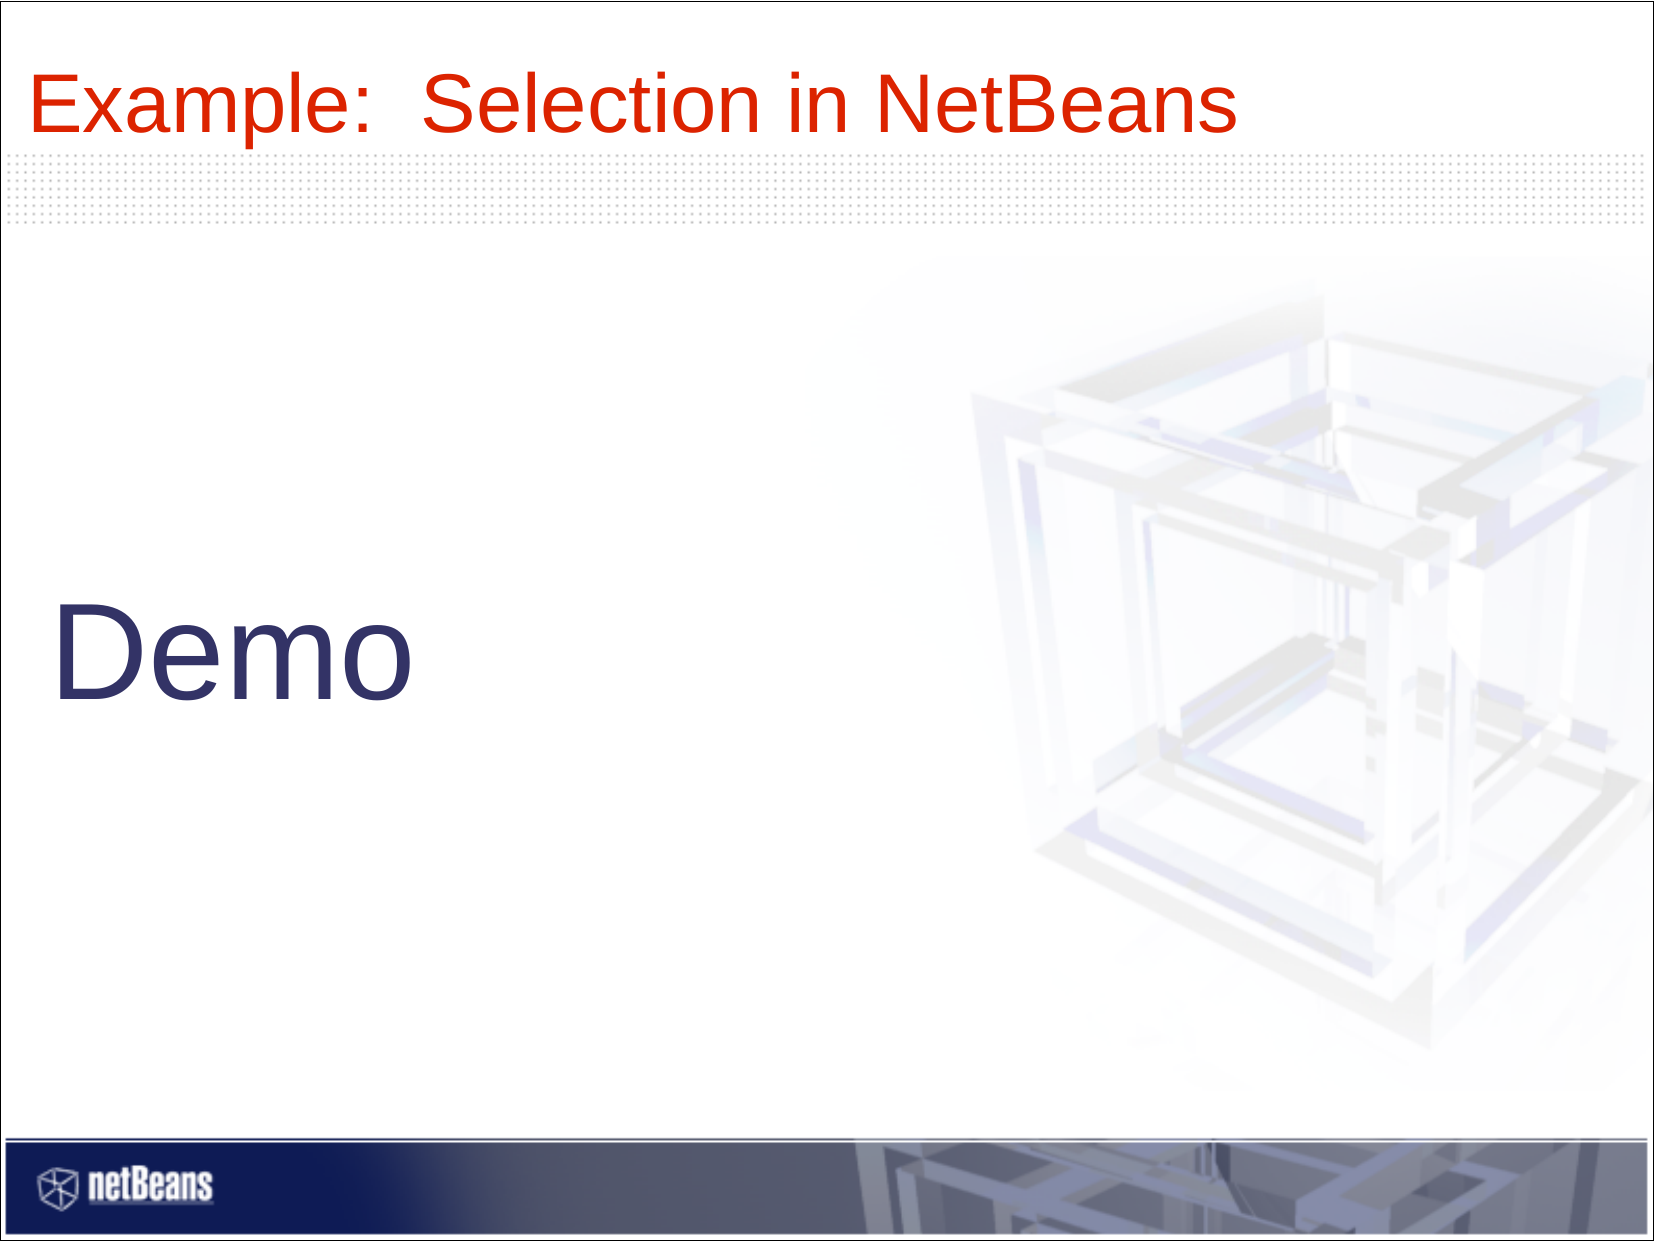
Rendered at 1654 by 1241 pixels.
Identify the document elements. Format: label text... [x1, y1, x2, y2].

title Example: Selection in NetBeans [27, 0, 1627, 208]
list Demo [49, 268, 1654, 1122]
picture [1, 2, 1653, 1240]
